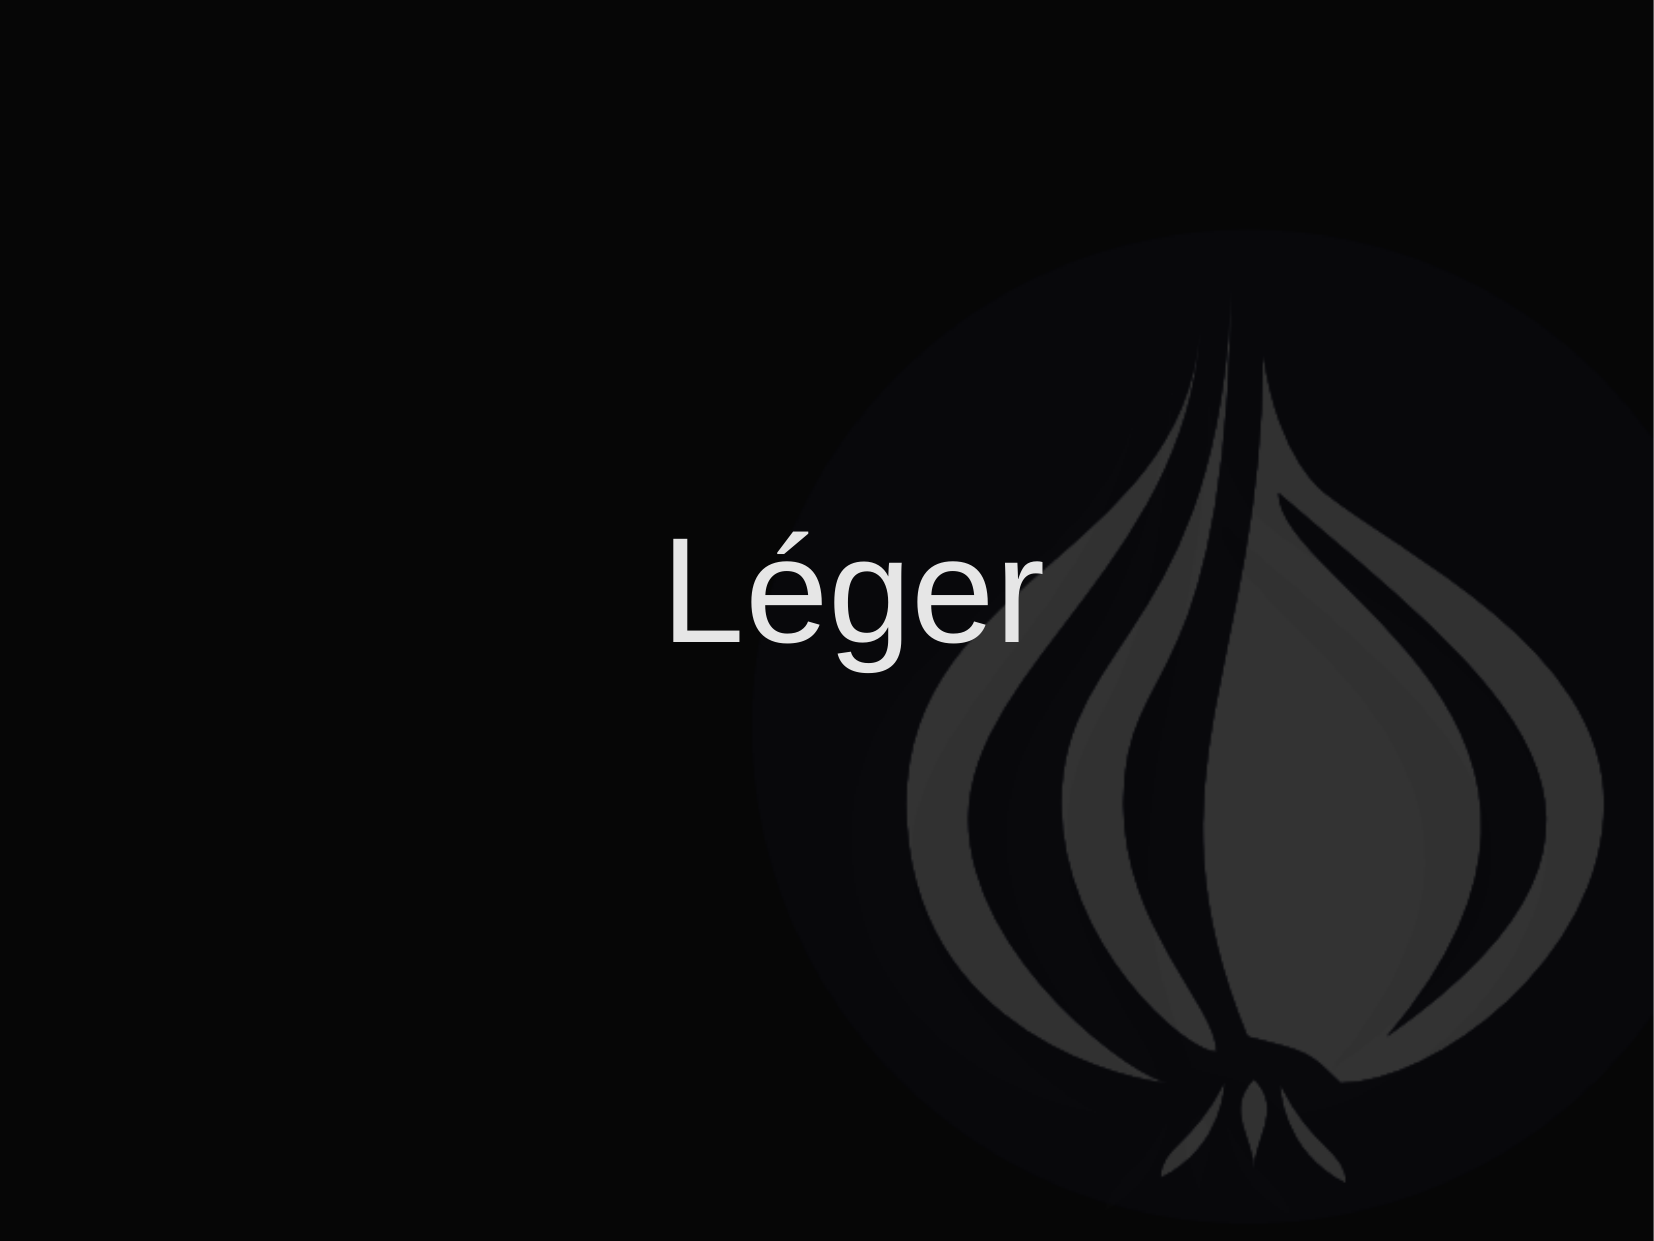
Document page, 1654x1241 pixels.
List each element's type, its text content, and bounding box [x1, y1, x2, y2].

subtitle Léger [82, 147, 1571, 1109]
picture [0, 0, 1654, 1241]
